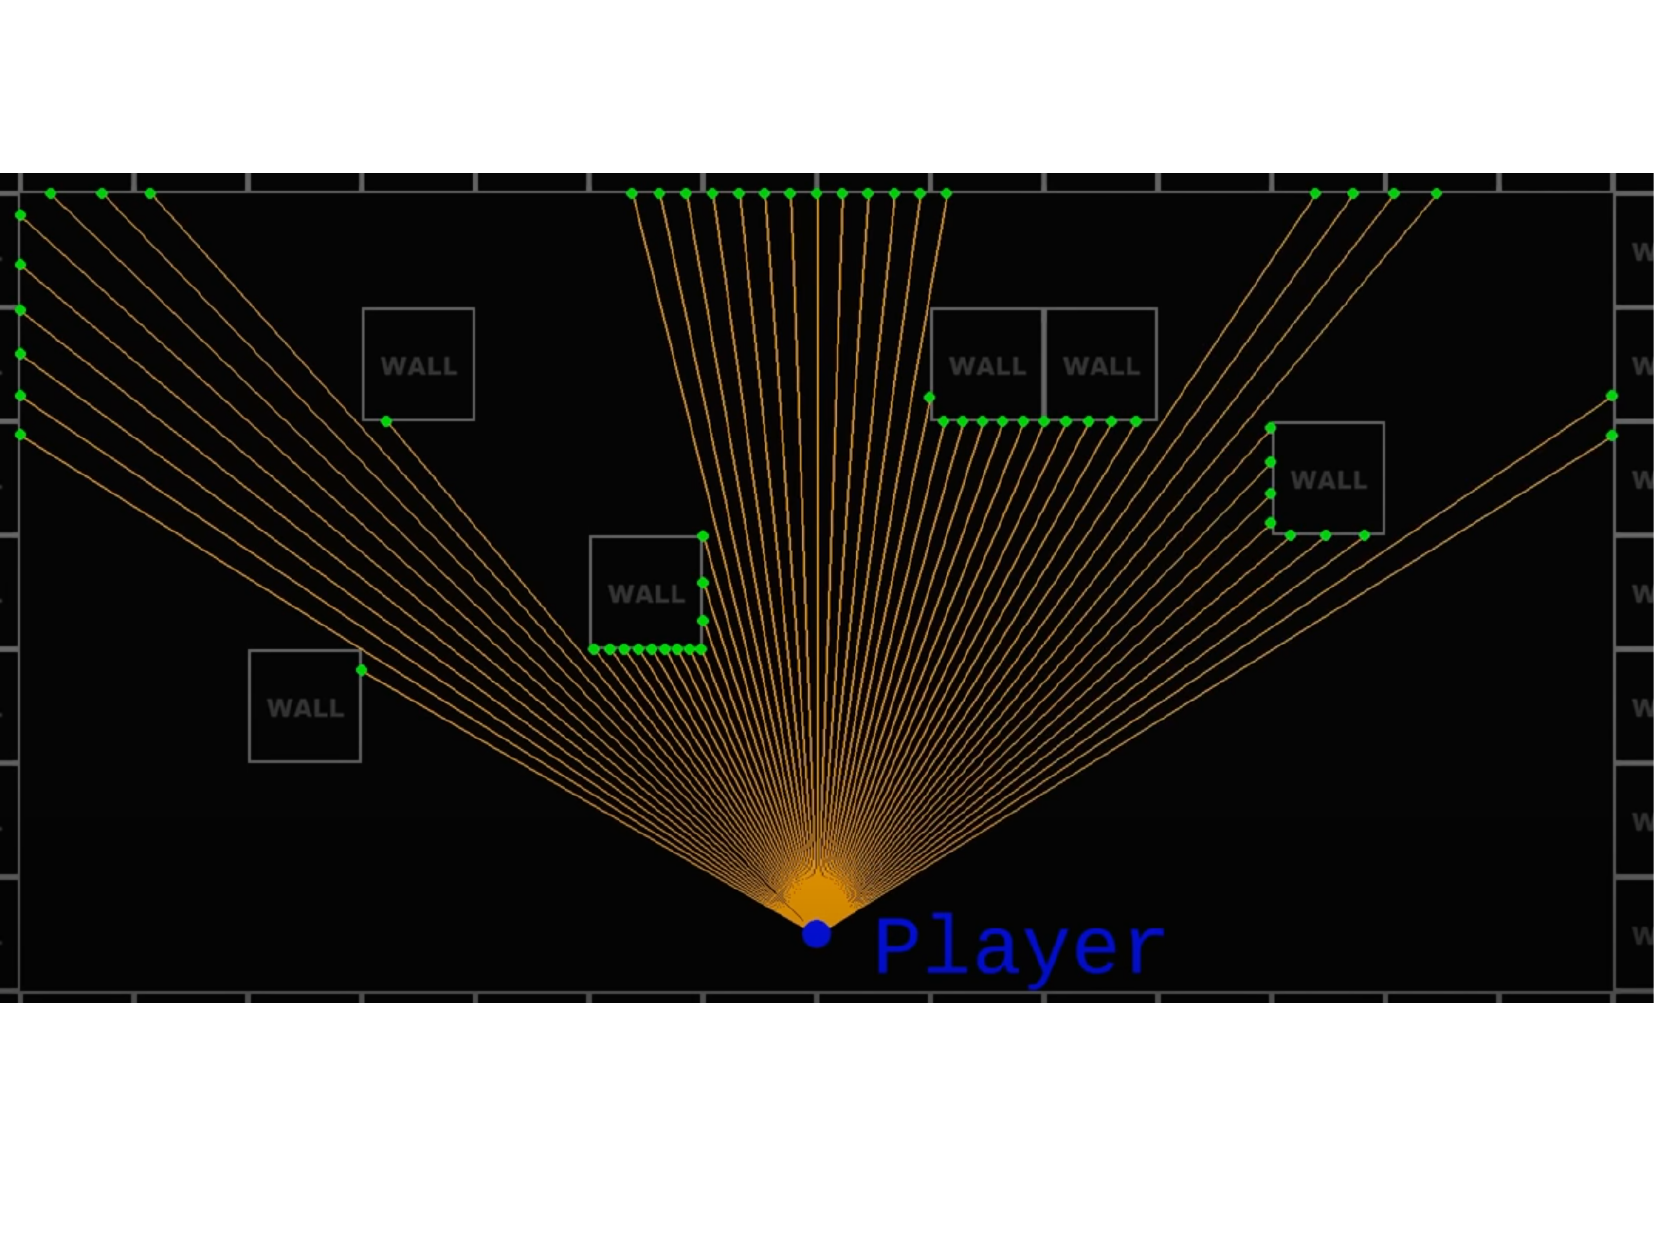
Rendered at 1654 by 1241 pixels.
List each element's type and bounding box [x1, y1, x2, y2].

picture [0, 173, 1654, 1003]
